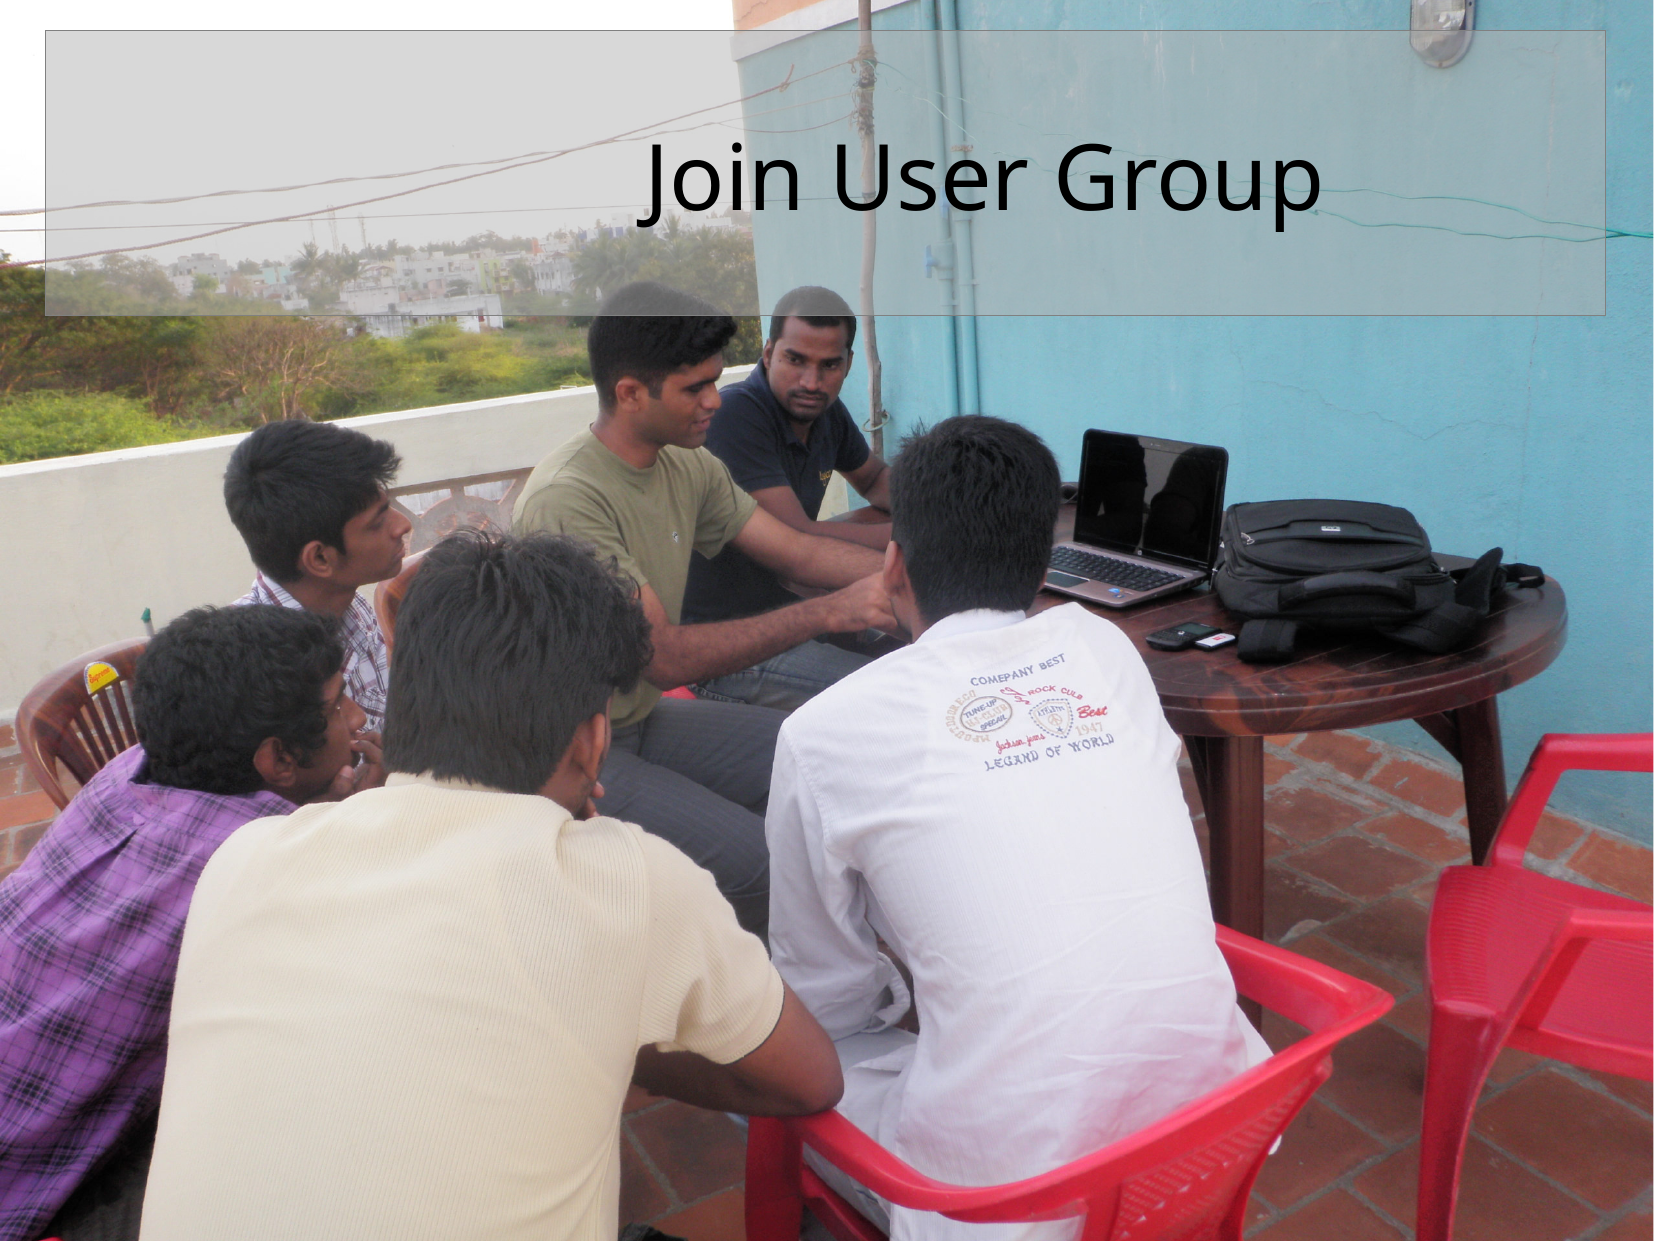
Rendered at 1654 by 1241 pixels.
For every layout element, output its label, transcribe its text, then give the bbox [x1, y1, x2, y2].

text_box [45, 30, 1606, 316]
picture [0, 0, 1654, 1241]
text_box Join User Group [630, 105, 1328, 298]
